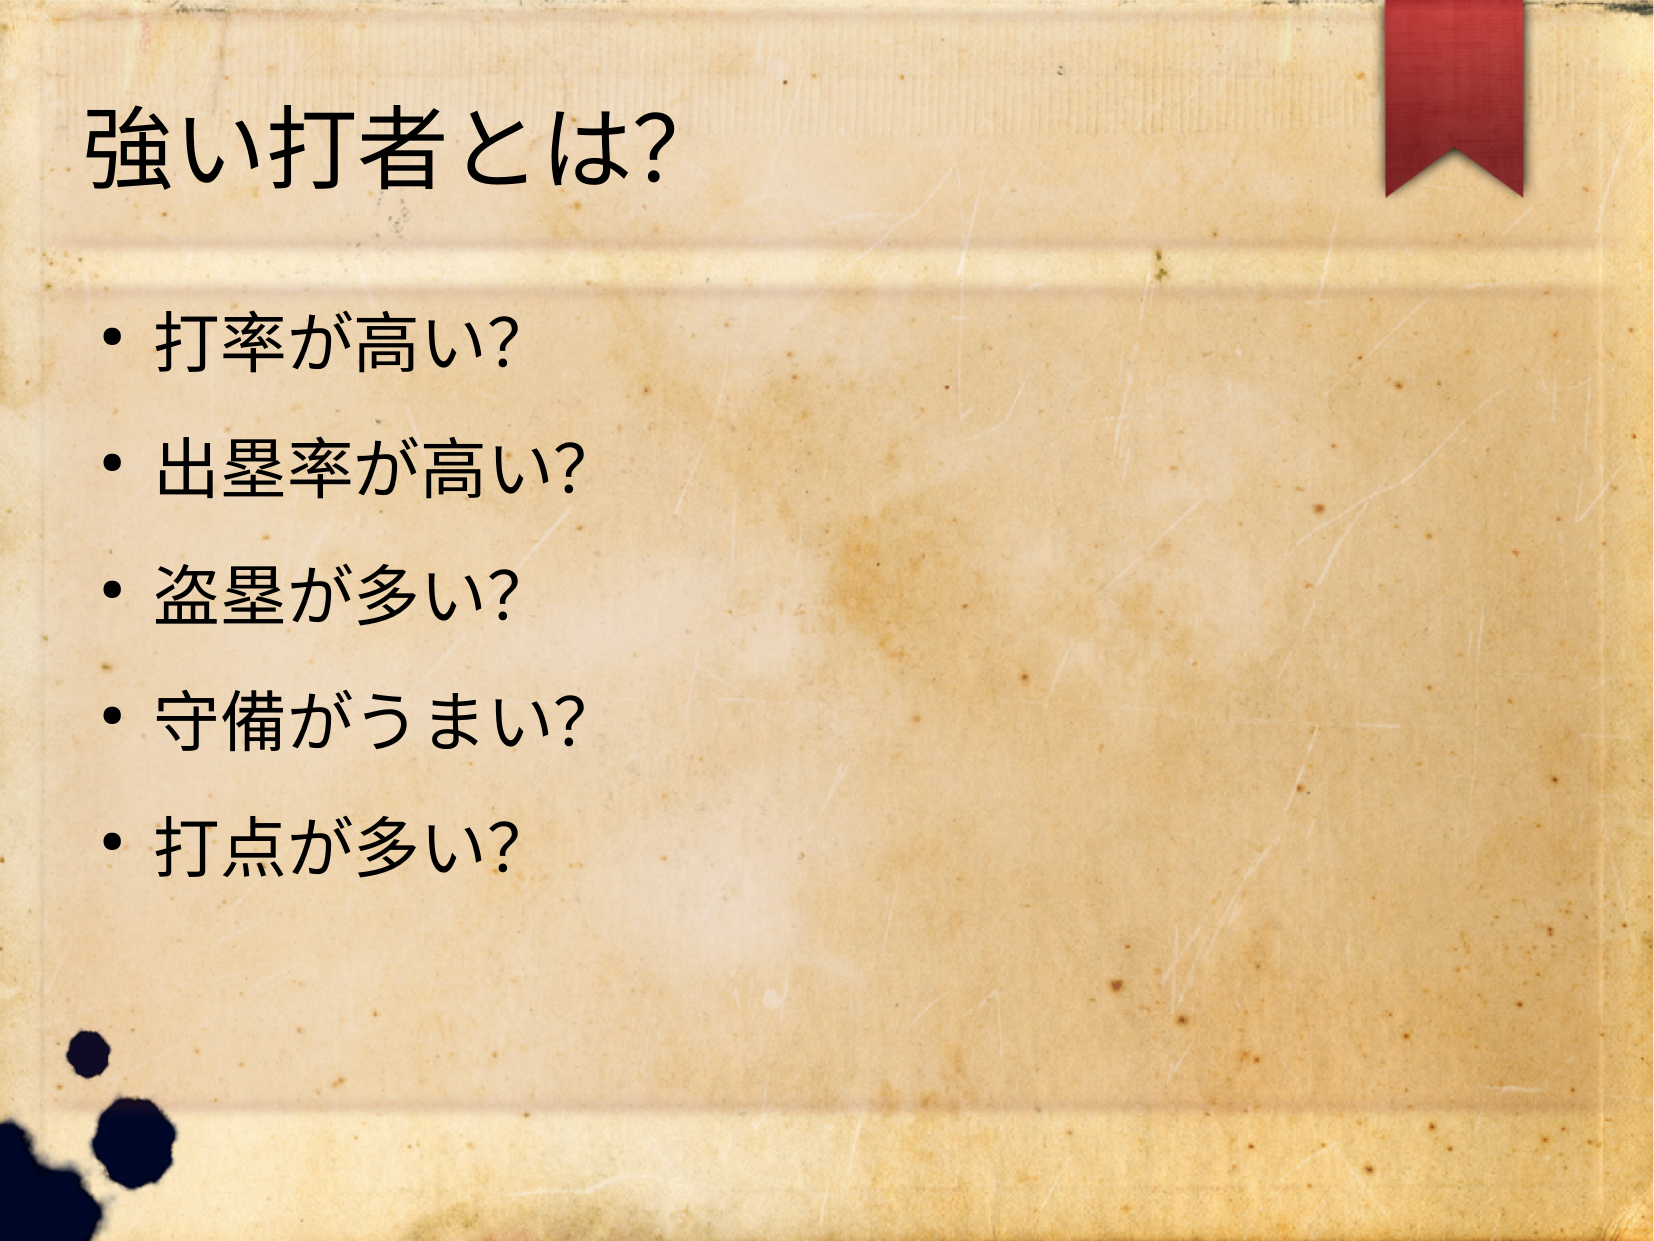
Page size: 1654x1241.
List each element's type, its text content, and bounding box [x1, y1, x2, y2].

list 打率が高い？ 出塁率が高い？ 盗塁が多い？ 守備がうまい？ 打点が多い？ [82, 290, 1538, 1010]
title 強い打者とは？ [82, 49, 1347, 237]
picture [0, 0, 1654, 1241]
